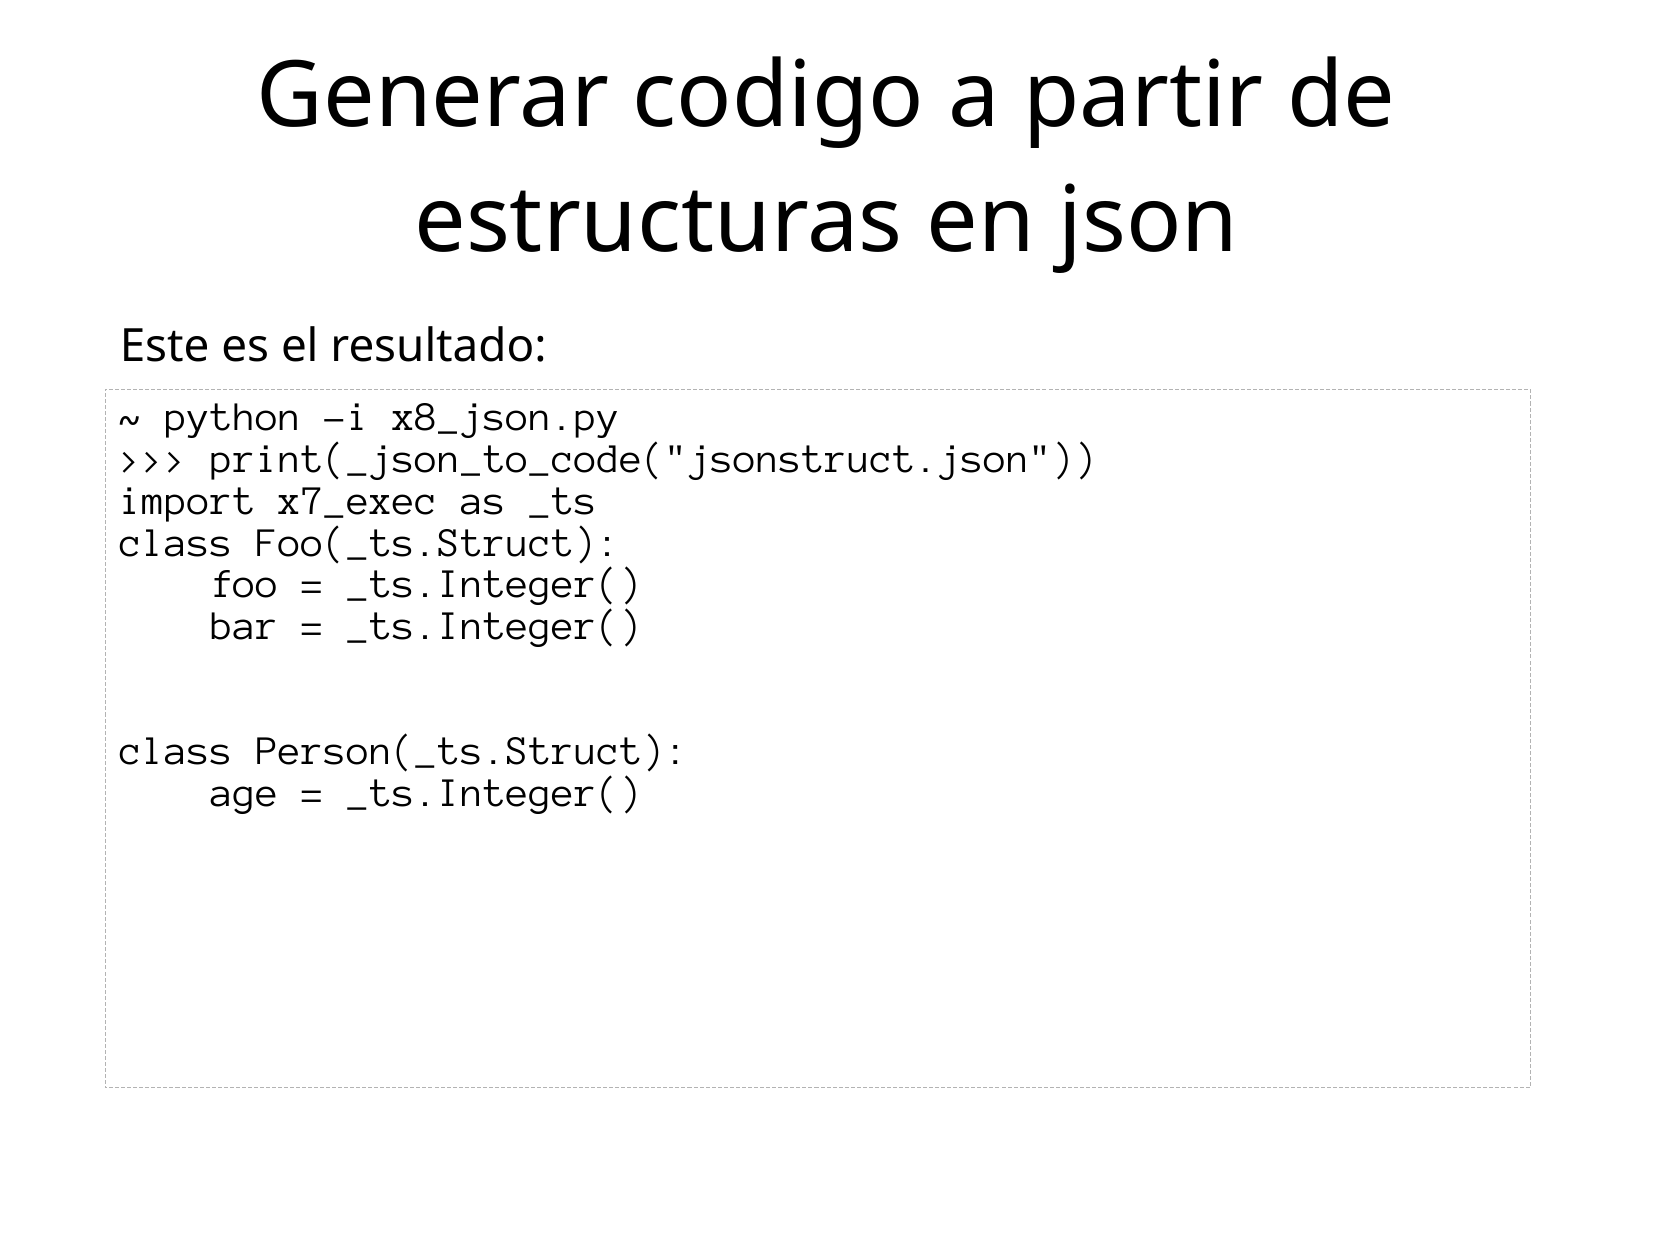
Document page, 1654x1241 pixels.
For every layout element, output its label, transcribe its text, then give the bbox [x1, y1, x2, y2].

text_box Este es el resultado: [105, 305, 1516, 381]
title Generar codigo a partir de estructuras en json [82, 31, 1571, 275]
text_box ~ python -i x8_json.py >>> print(_json_to_code("jsonstruct.json")) import x7_exec as _ts class Foo(_ts.Struct): foo = _ts.Integer() bar = _ts.Integer() class Person(_ts.Struct): age = _ts.Integer() [105, 389, 1531, 905]
